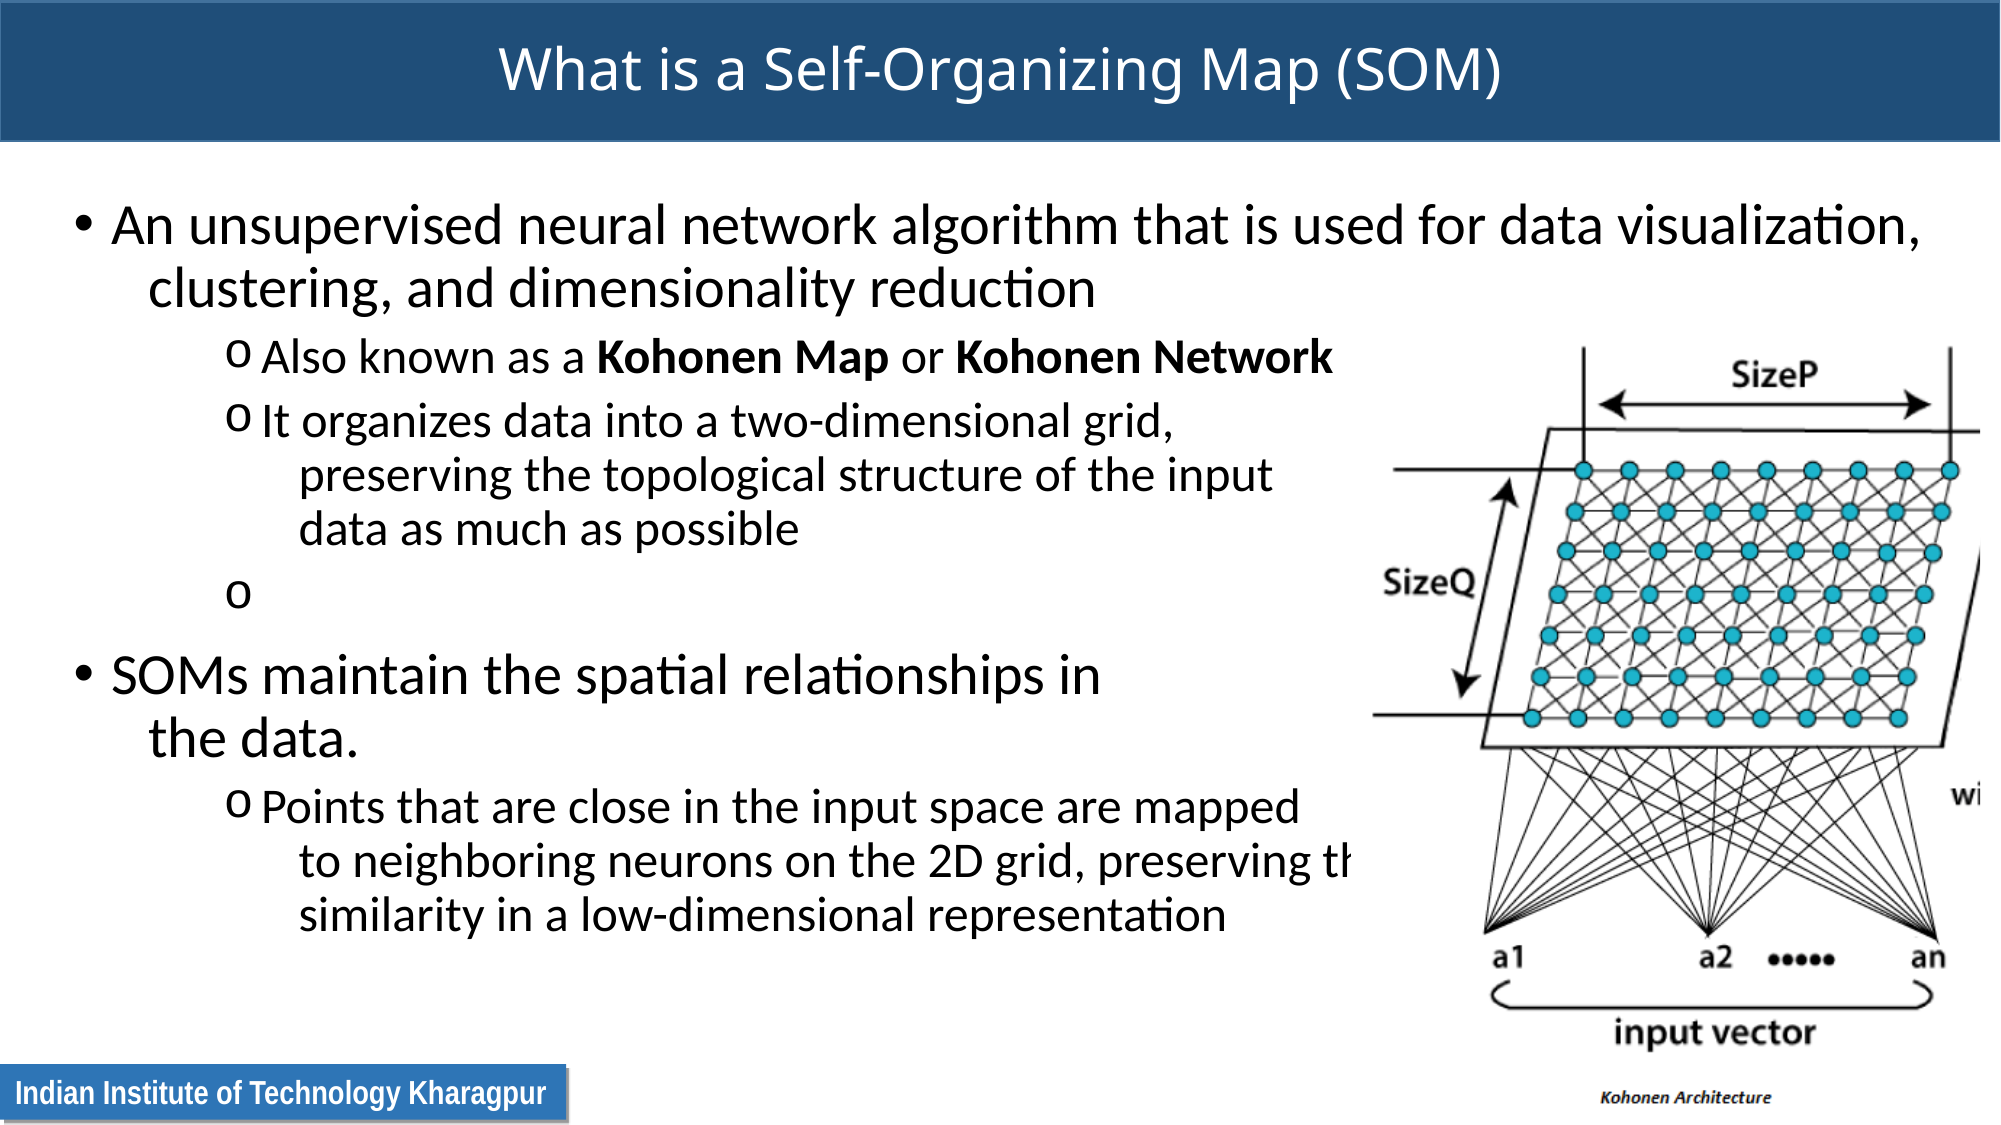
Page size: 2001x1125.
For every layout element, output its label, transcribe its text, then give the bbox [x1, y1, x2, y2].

title What is a Self-Organizing Map (SOM) [0, 1, 2000, 141]
picture [1304, 333, 1981, 1125]
list An unsupervised neural network algorithm that is used for data visualization, clustering, and dimensionality reduction Also known as a Kohonen Map or Kohonen Network It organizes data into a two-dimensional grid, preserving the topological structure of the input data as much as possible SOMs maintain the spatial relationships in the data. Points that are close in the input space are mapped to neighboring neurons on the 2D grid, preserving the similarity in a low-dimensional representation [58, 186, 1954, 1065]
